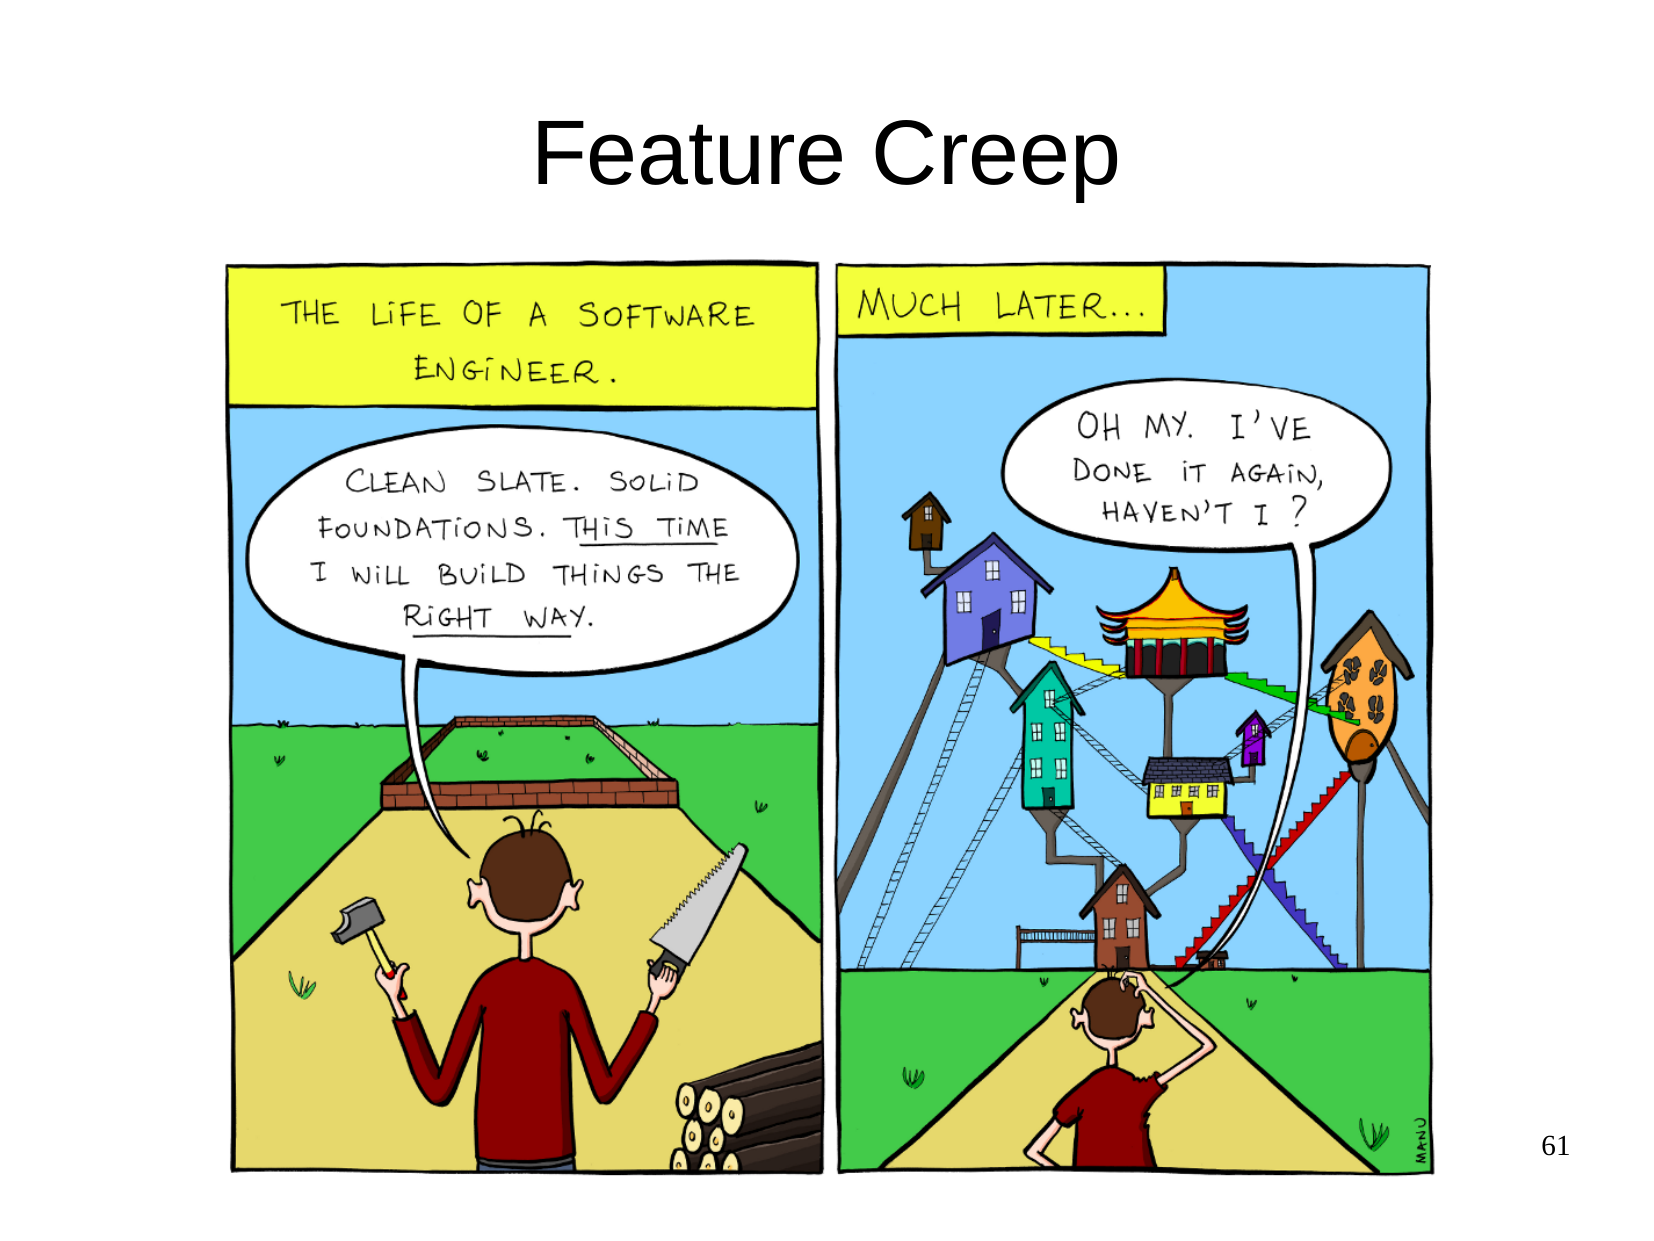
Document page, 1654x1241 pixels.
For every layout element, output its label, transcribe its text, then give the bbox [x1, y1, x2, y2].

picture [222, 256, 1438, 1181]
title Feature Creep [82, 49, 1571, 257]
